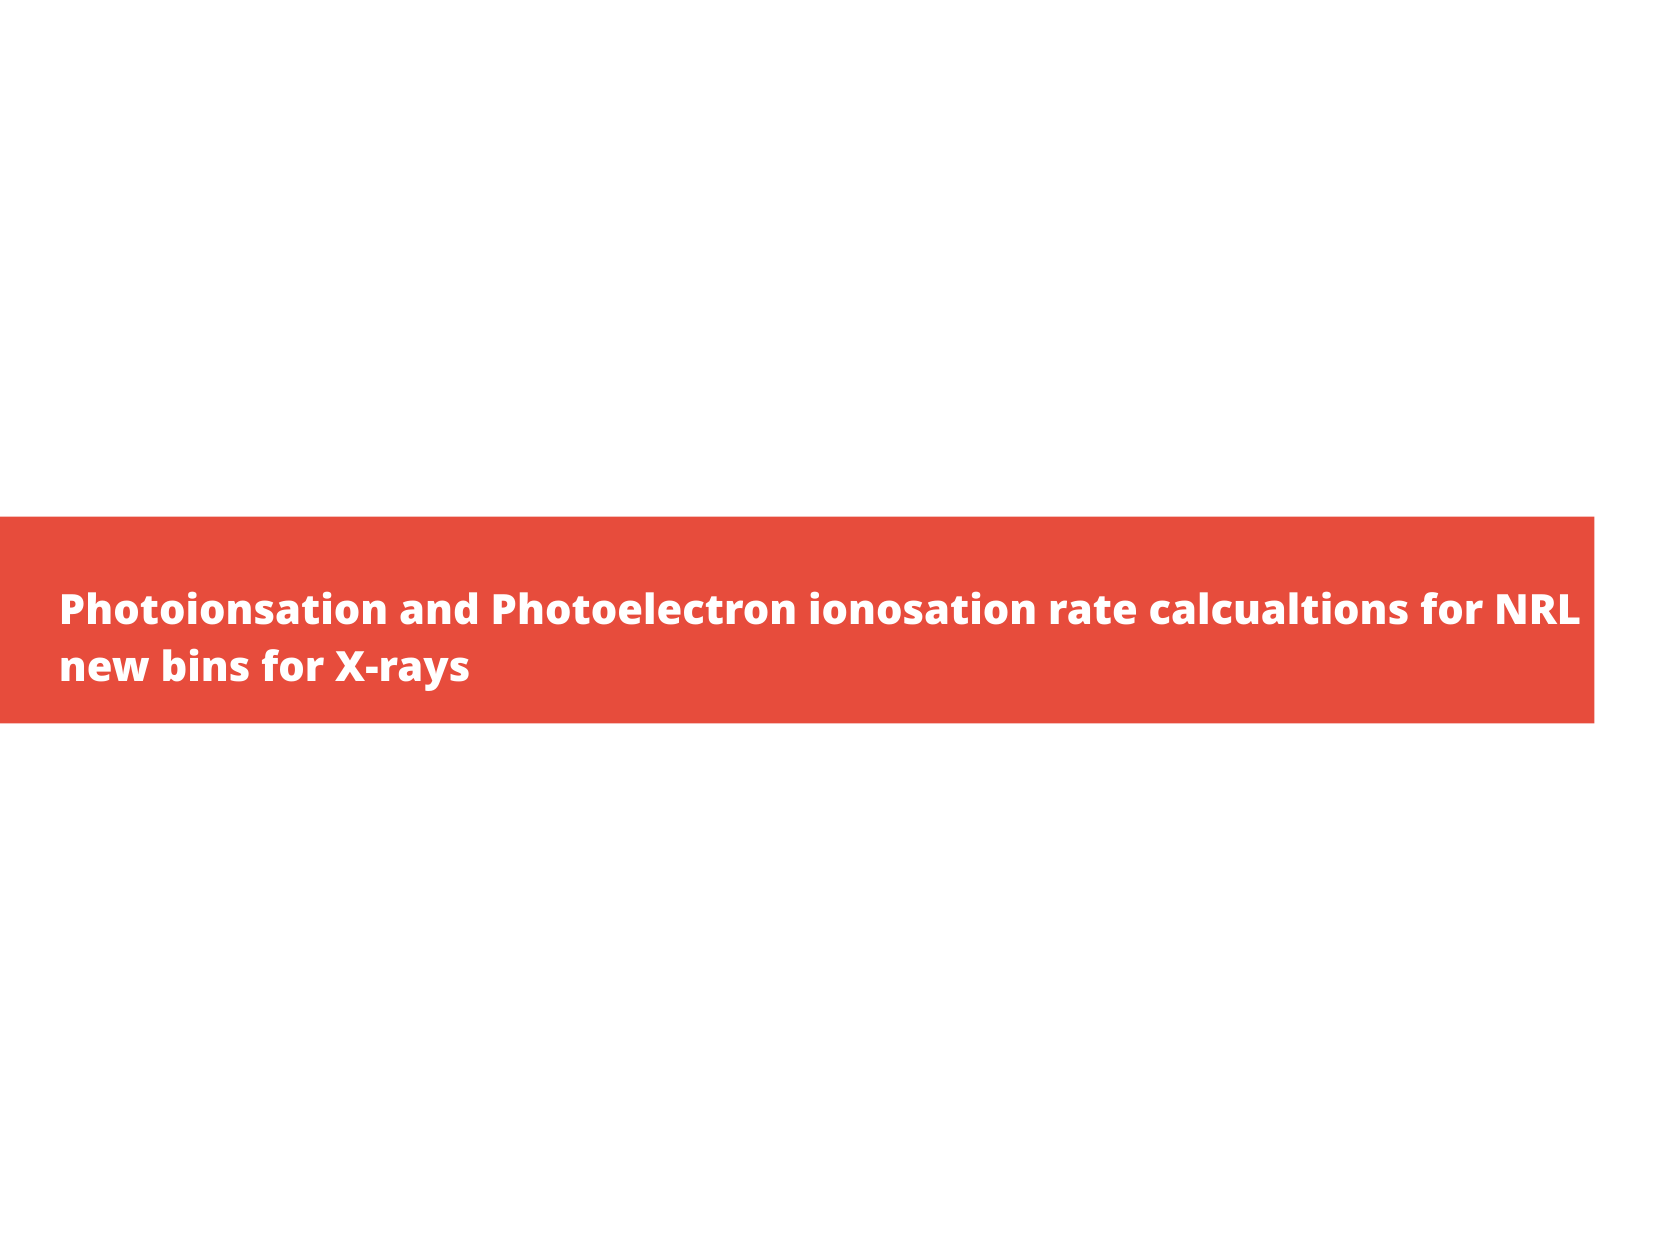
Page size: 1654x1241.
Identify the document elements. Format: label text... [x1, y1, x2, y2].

title Photoionsation and Photoelectron ionosation rate calcualtions for NRL new bins for X-rays [59, 546, 1595, 694]
